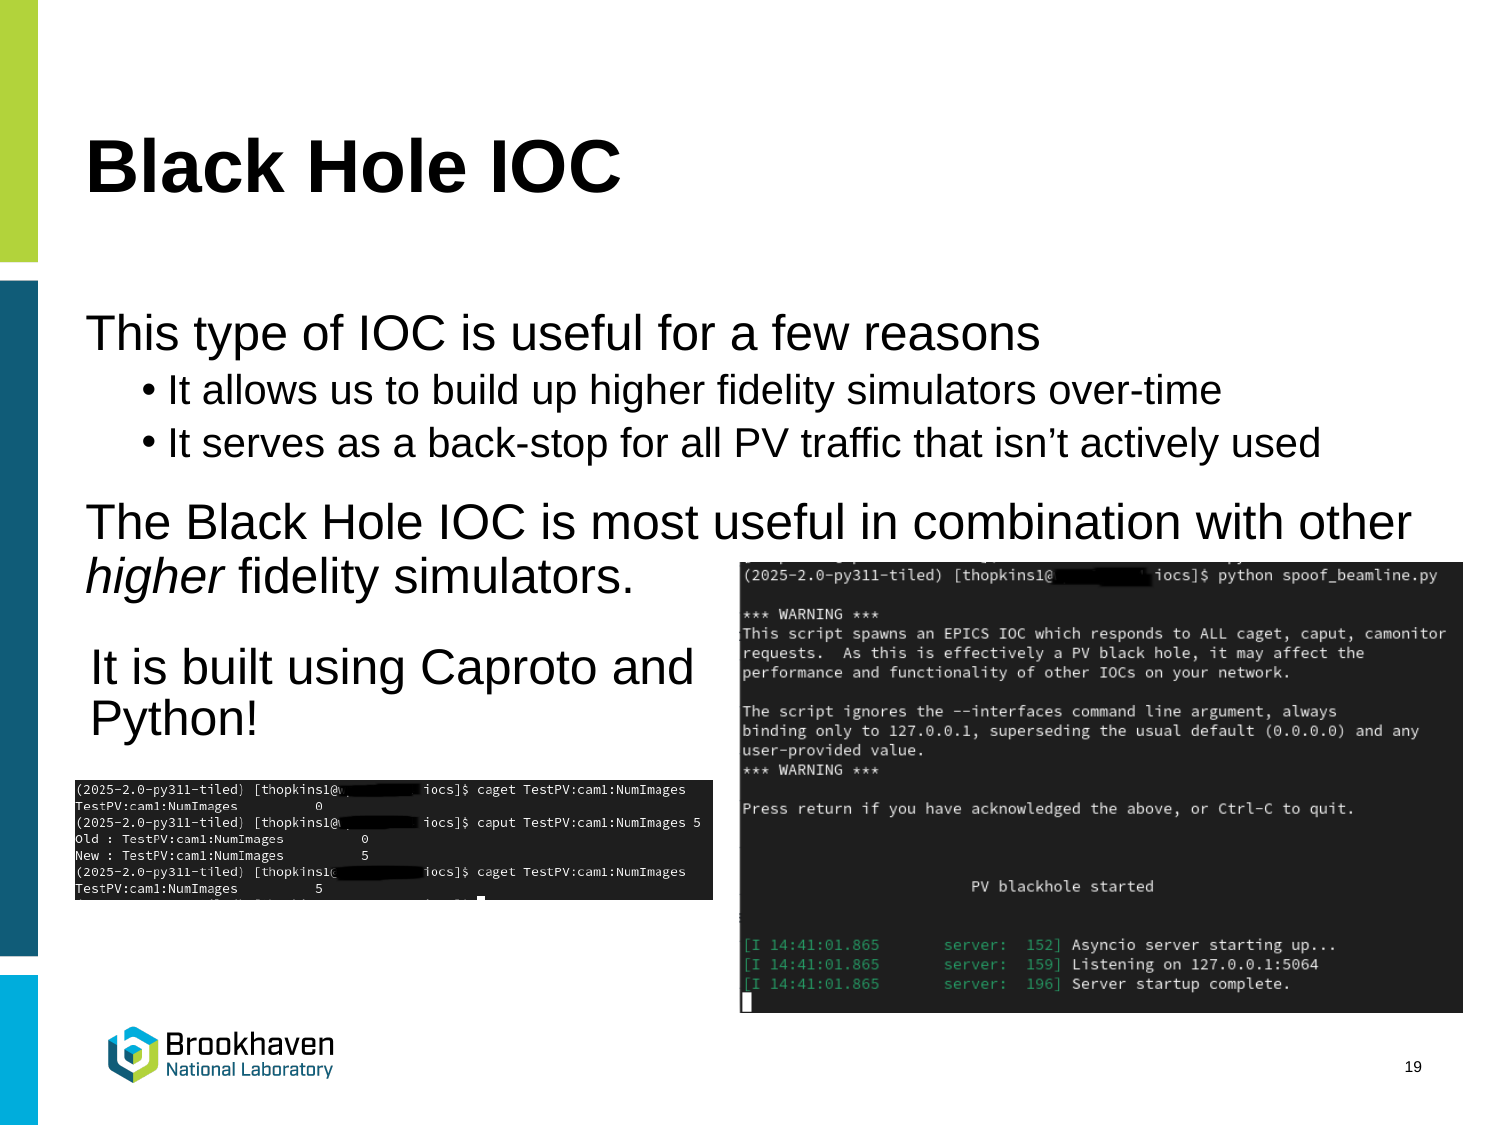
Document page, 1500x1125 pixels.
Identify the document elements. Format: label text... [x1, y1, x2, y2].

text_box It is built using Caproto and Python! [75, 637, 713, 753]
picture [0, 0, 1500, 1125]
slide_number <number> [1376, 1036, 1430, 1097]
list This type of IOC is useful for a few reasons It allows us to build up higher fidelity simulators over-time It serves as a back-stop for all PV traffic that isn’t actively used The Black Hole IOC is most useful in combination with other higher fidelity simulators. [70, 299, 1430, 638]
title Black Hole IOC [70, 59, 1430, 278]
